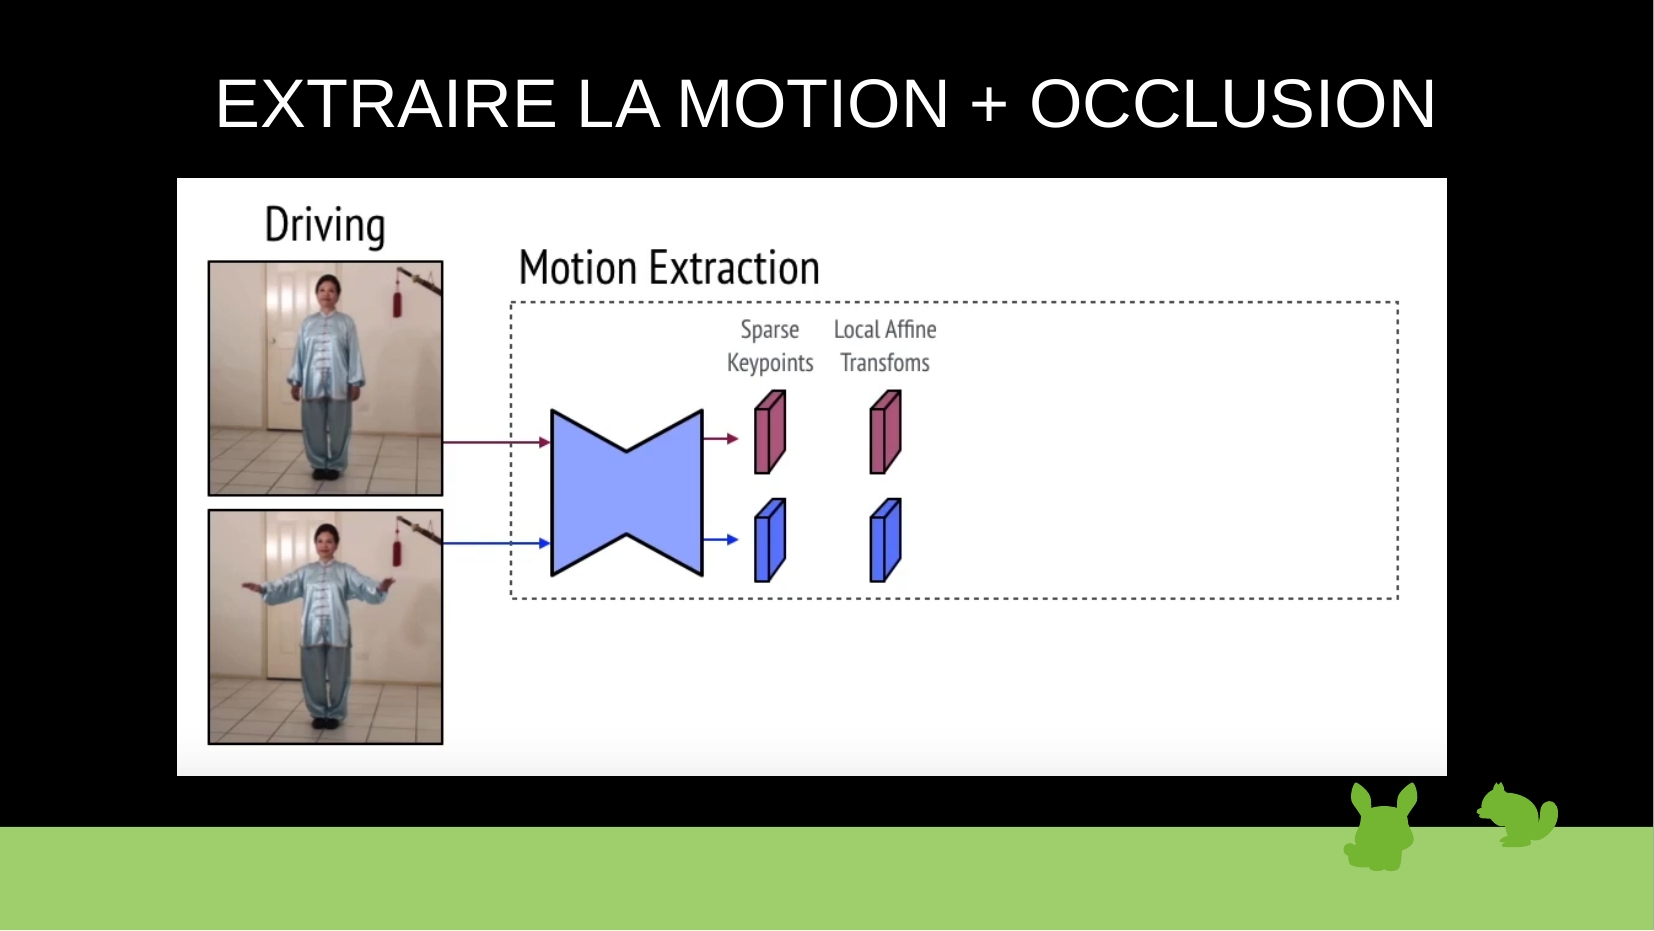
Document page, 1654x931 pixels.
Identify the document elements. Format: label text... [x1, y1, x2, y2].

picture [177, 178, 1447, 776]
title EXTRAIRE LA MOTION + OCCLUSION [88, 29, 1565, 178]
